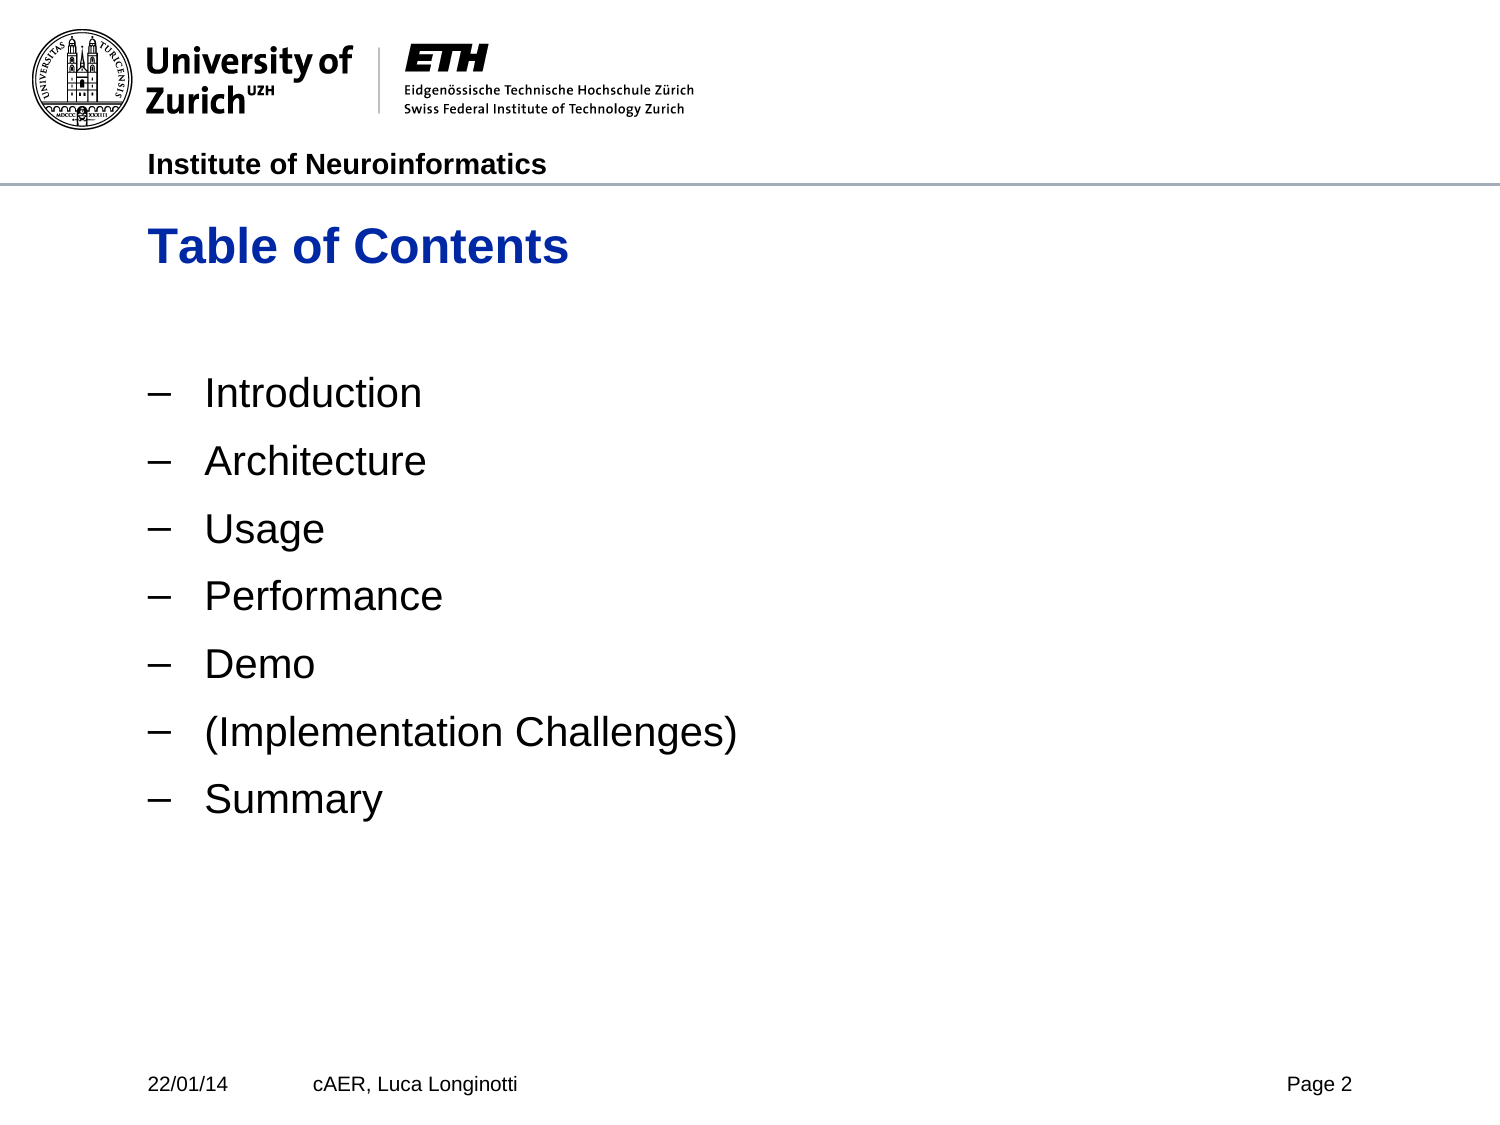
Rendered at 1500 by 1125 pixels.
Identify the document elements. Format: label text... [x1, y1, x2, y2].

title Table of Contents [147, 208, 1353, 291]
list Introduction Architecture Usage Performance Demo (Implementation Challenges) Summary [147, 366, 1353, 1004]
picture [26, 23, 704, 136]
